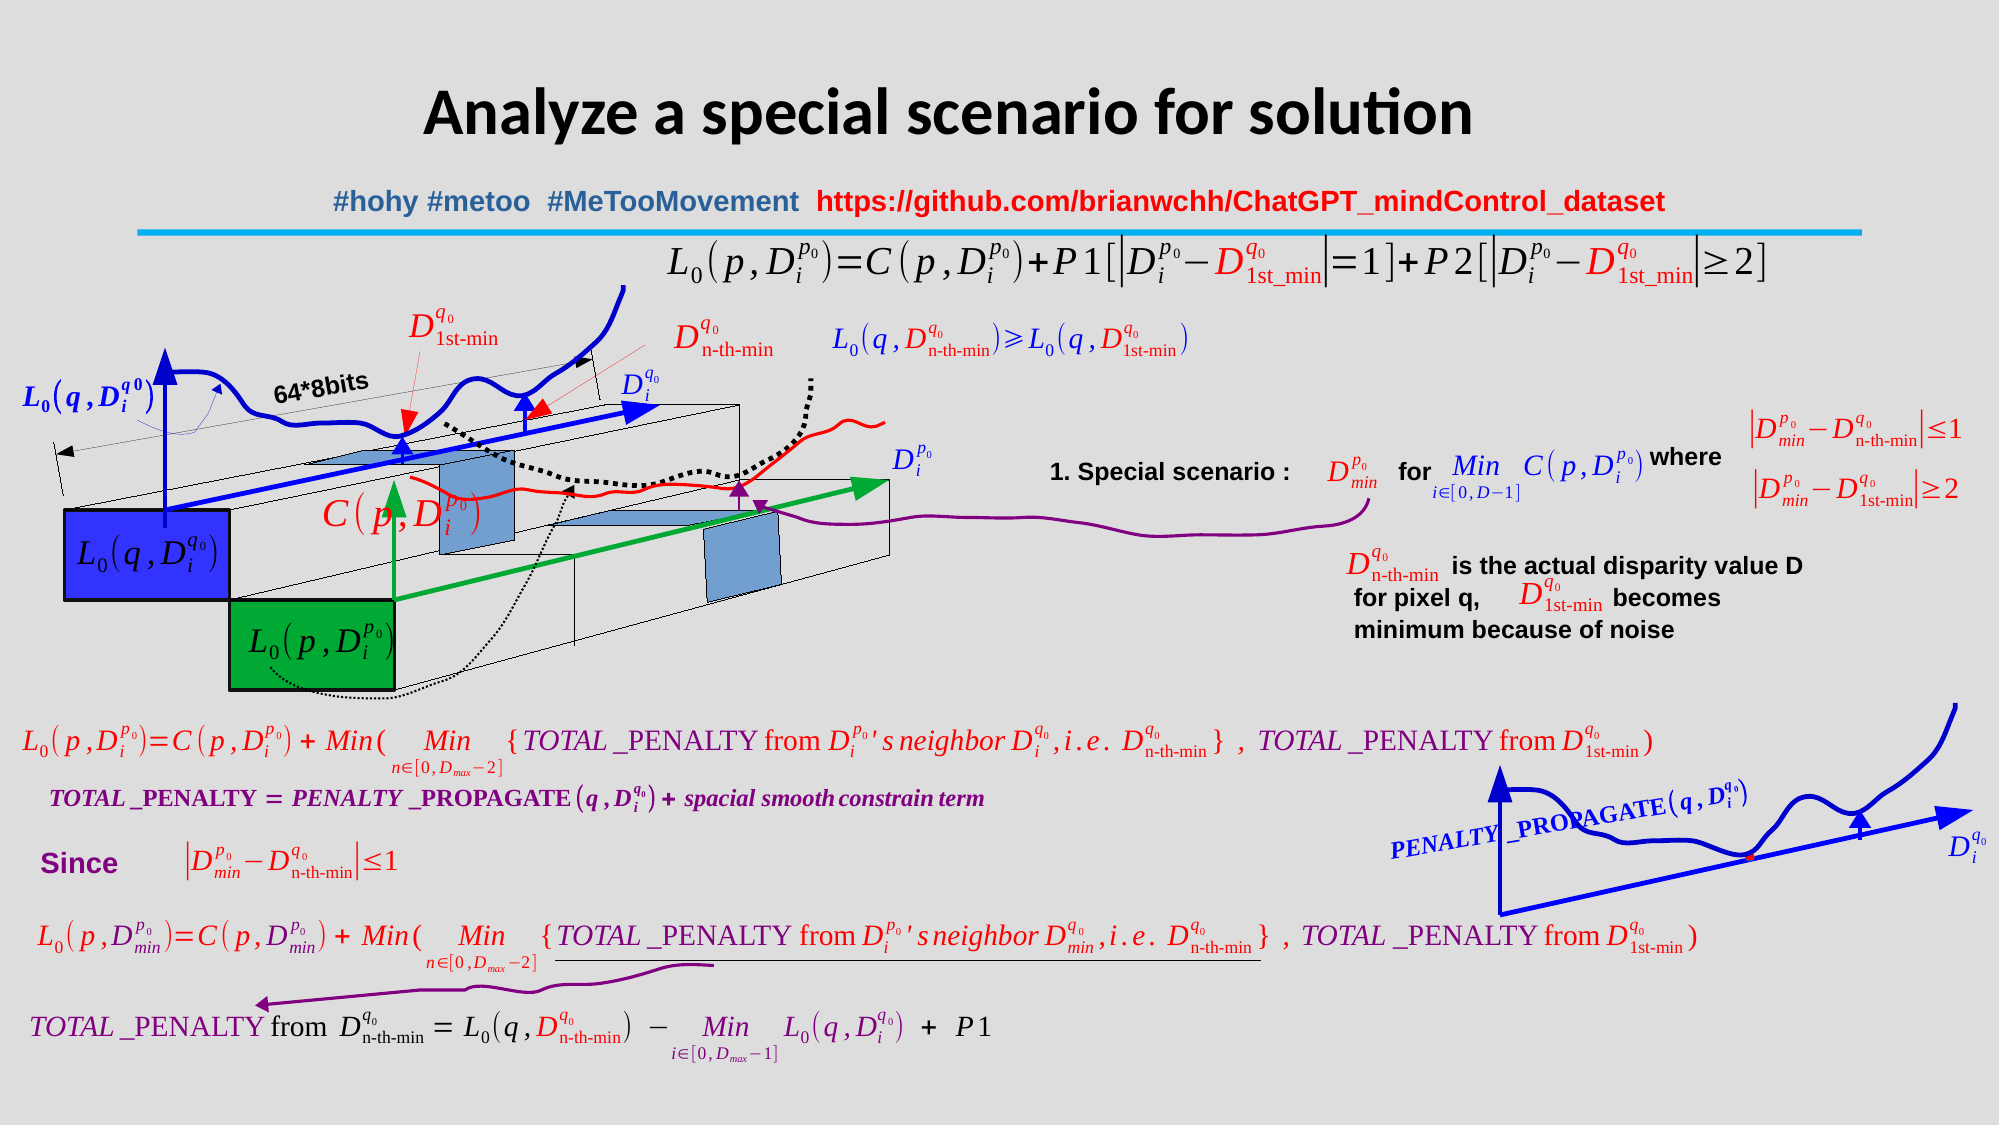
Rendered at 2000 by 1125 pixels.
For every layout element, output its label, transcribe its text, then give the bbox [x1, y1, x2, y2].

text_box [703, 512, 782, 603]
chart [22, 1005, 998, 1065]
chart [885, 438, 939, 481]
text_box where [1635, 435, 1741, 478]
chart [1320, 450, 1383, 493]
chart [666, 311, 781, 361]
text_box [412, 450, 431, 454]
chart [825, 317, 1195, 361]
chart [613, 363, 666, 406]
chart [1426, 444, 1651, 503]
chart [1743, 467, 1965, 511]
text_box [548, 510, 751, 526]
chart [397, 484, 488, 541]
chart [15, 719, 1659, 779]
chart [660, 232, 1774, 290]
chart [401, 299, 506, 350]
text_box 1. Special scenario : [1035, 450, 1320, 493]
chart [176, 840, 406, 882]
chart [1740, 408, 1970, 451]
text_box [1745, 854, 1755, 862]
text_box [64, 511, 394, 691]
chart [42, 780, 991, 815]
text_box for [1383, 450, 1489, 507]
chart [315, 484, 392, 541]
text_box Analyze a special scenario for solution [415, 59, 1499, 155]
text_box is the actual disparity value D for pixel q, becomes minimum because of noise [1339, 539, 1831, 676]
chart [69, 527, 225, 577]
chart [15, 375, 161, 417]
chart [1940, 825, 1993, 868]
chart [30, 915, 1704, 975]
text_box [304, 450, 401, 465]
chart [394, 615, 402, 665]
chart [1379, 772, 1757, 870]
text_box [439, 492, 515, 555]
text_box Since [25, 840, 176, 888]
text_box #hohy #metoo #MeTooMovement https://github.com/brianwchh/ChatGPT_mindControl_dataset [0, 177, 2000, 225]
text_box [394, 450, 515, 495]
